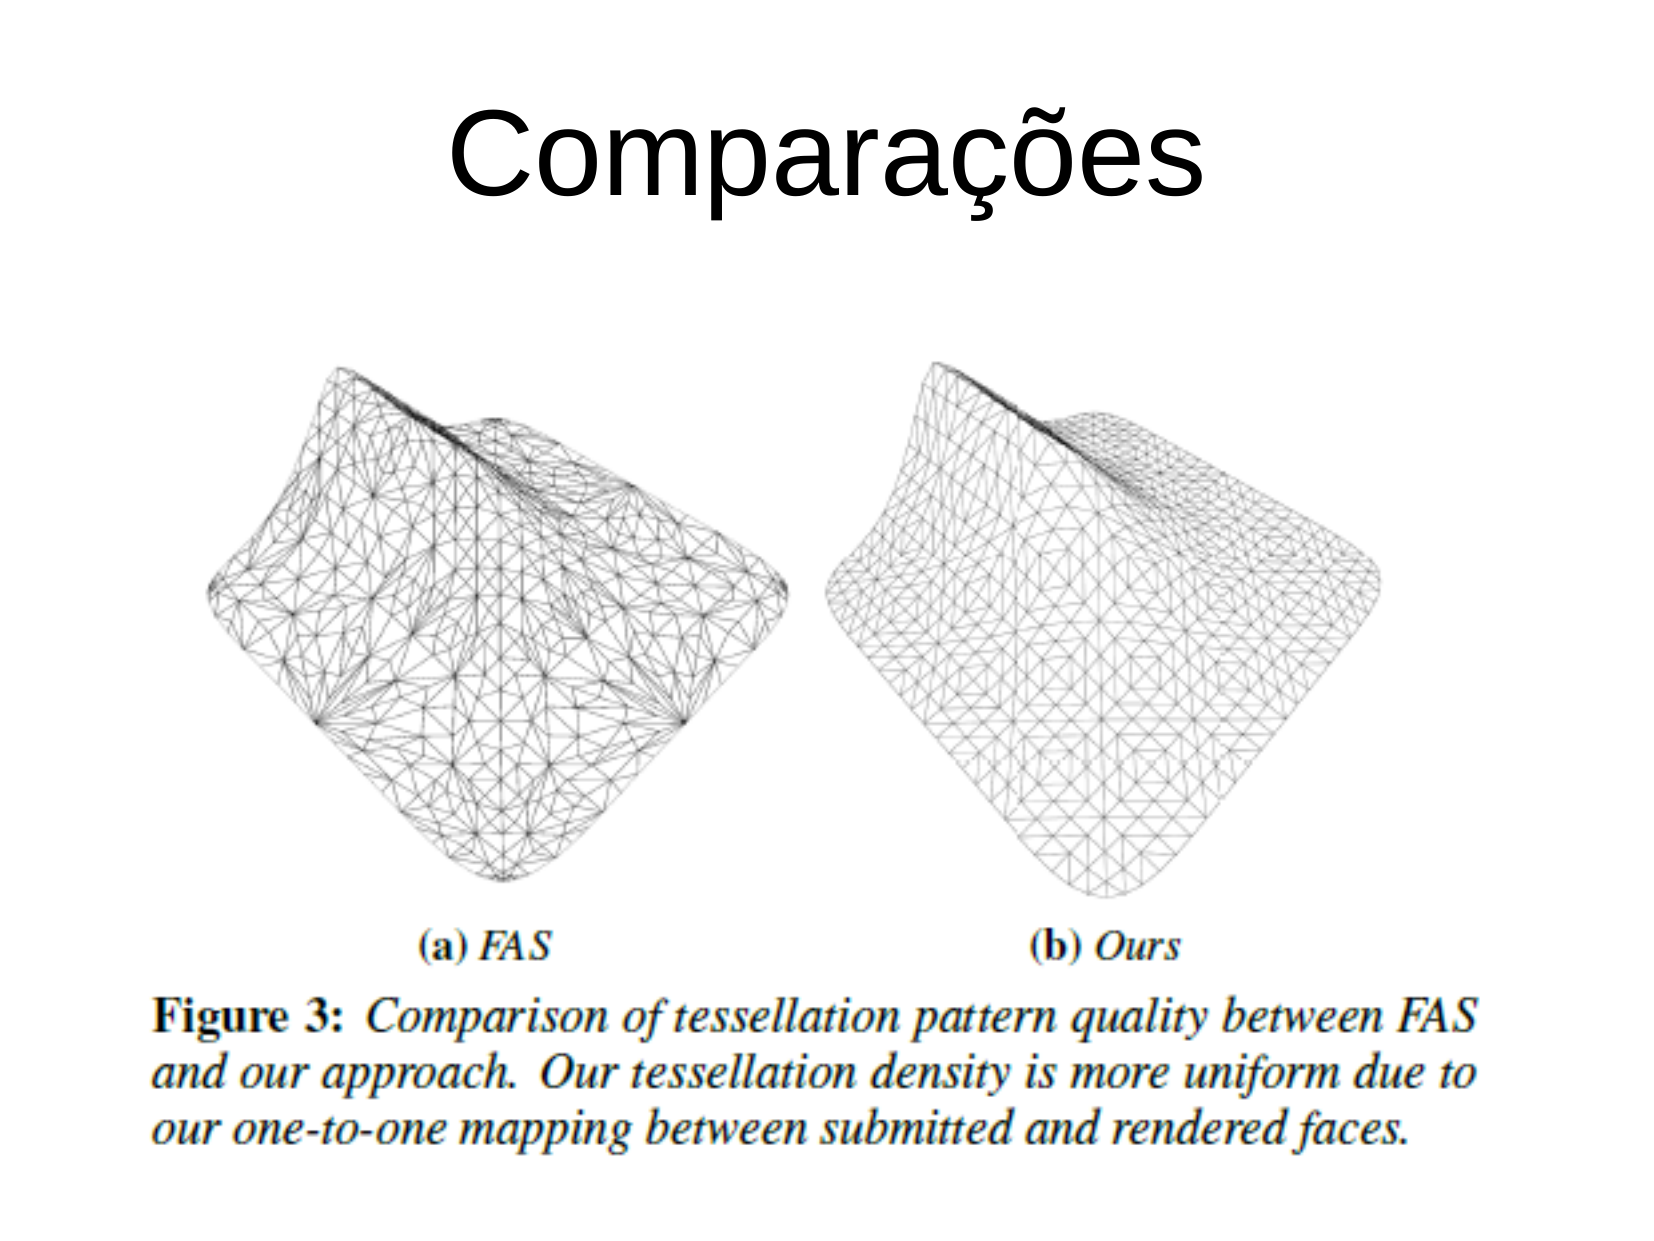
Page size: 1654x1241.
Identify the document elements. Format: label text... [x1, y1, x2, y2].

picture [94, 310, 1579, 1170]
title Comparações [82, 49, 1571, 257]
